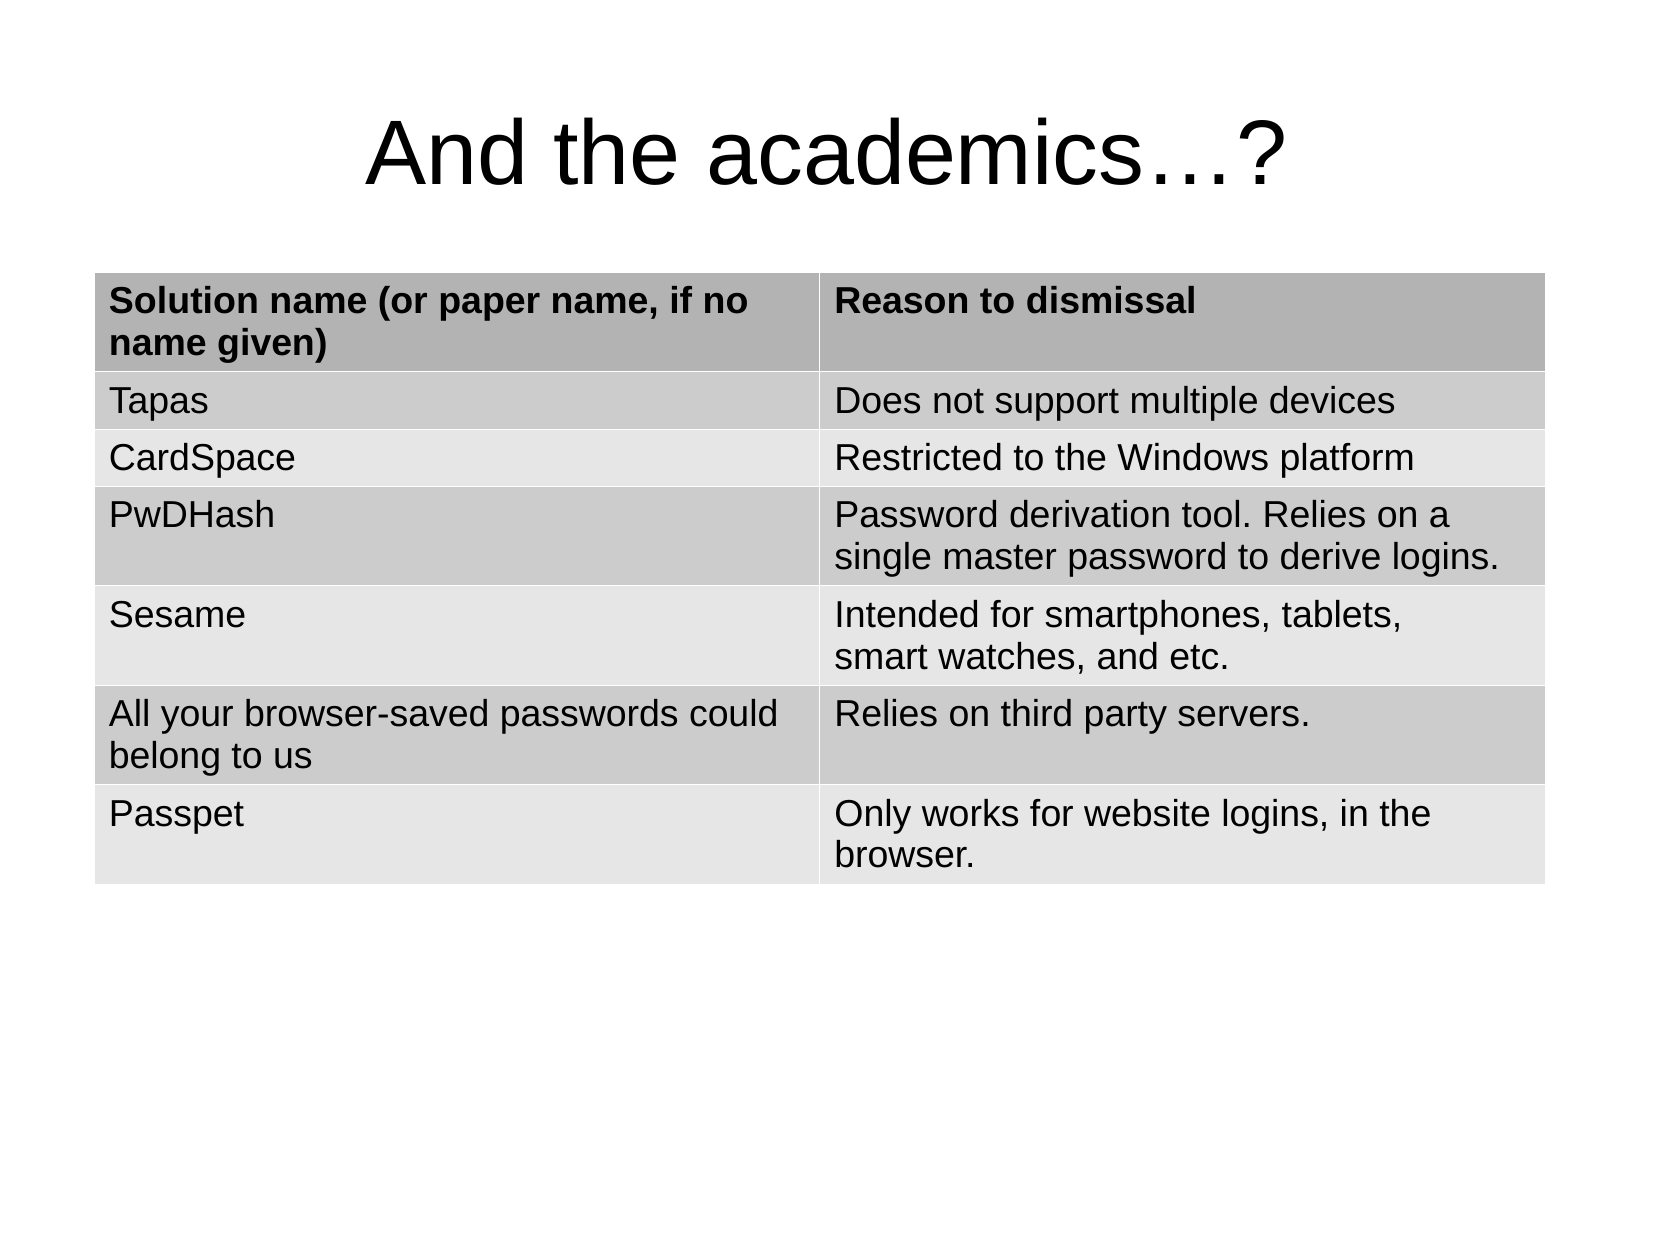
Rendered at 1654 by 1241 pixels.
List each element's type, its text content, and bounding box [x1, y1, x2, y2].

table_header Reason to dismissal [820, 273, 1545, 371]
table_cell Does not support multiple devices [820, 372, 1545, 429]
table_cell Sesame [95, 586, 819, 685]
table_cell CardSpace [95, 430, 819, 486]
table_cell Relies on third party servers. [820, 686, 1545, 784]
table_cell Restricted to the Windows platform [820, 430, 1545, 486]
table_cell Only works for website logins, in the browser. [820, 785, 1545, 884]
table_header Solution name (or paper name, if no name given) [95, 273, 819, 371]
table_cell Intended for smartphones, tablets, smart watches, and etc. [820, 586, 1545, 685]
table_cell Passpet [95, 785, 819, 884]
table_cell PwDHash [95, 487, 819, 585]
title And the academics…? [82, 49, 1571, 257]
table_cell All your browser-saved passwords could belong to us [95, 686, 819, 784]
table_cell Tapas [95, 372, 819, 429]
table_cell Password derivation tool. Relies on a single master password to derive logins. [820, 487, 1545, 585]
